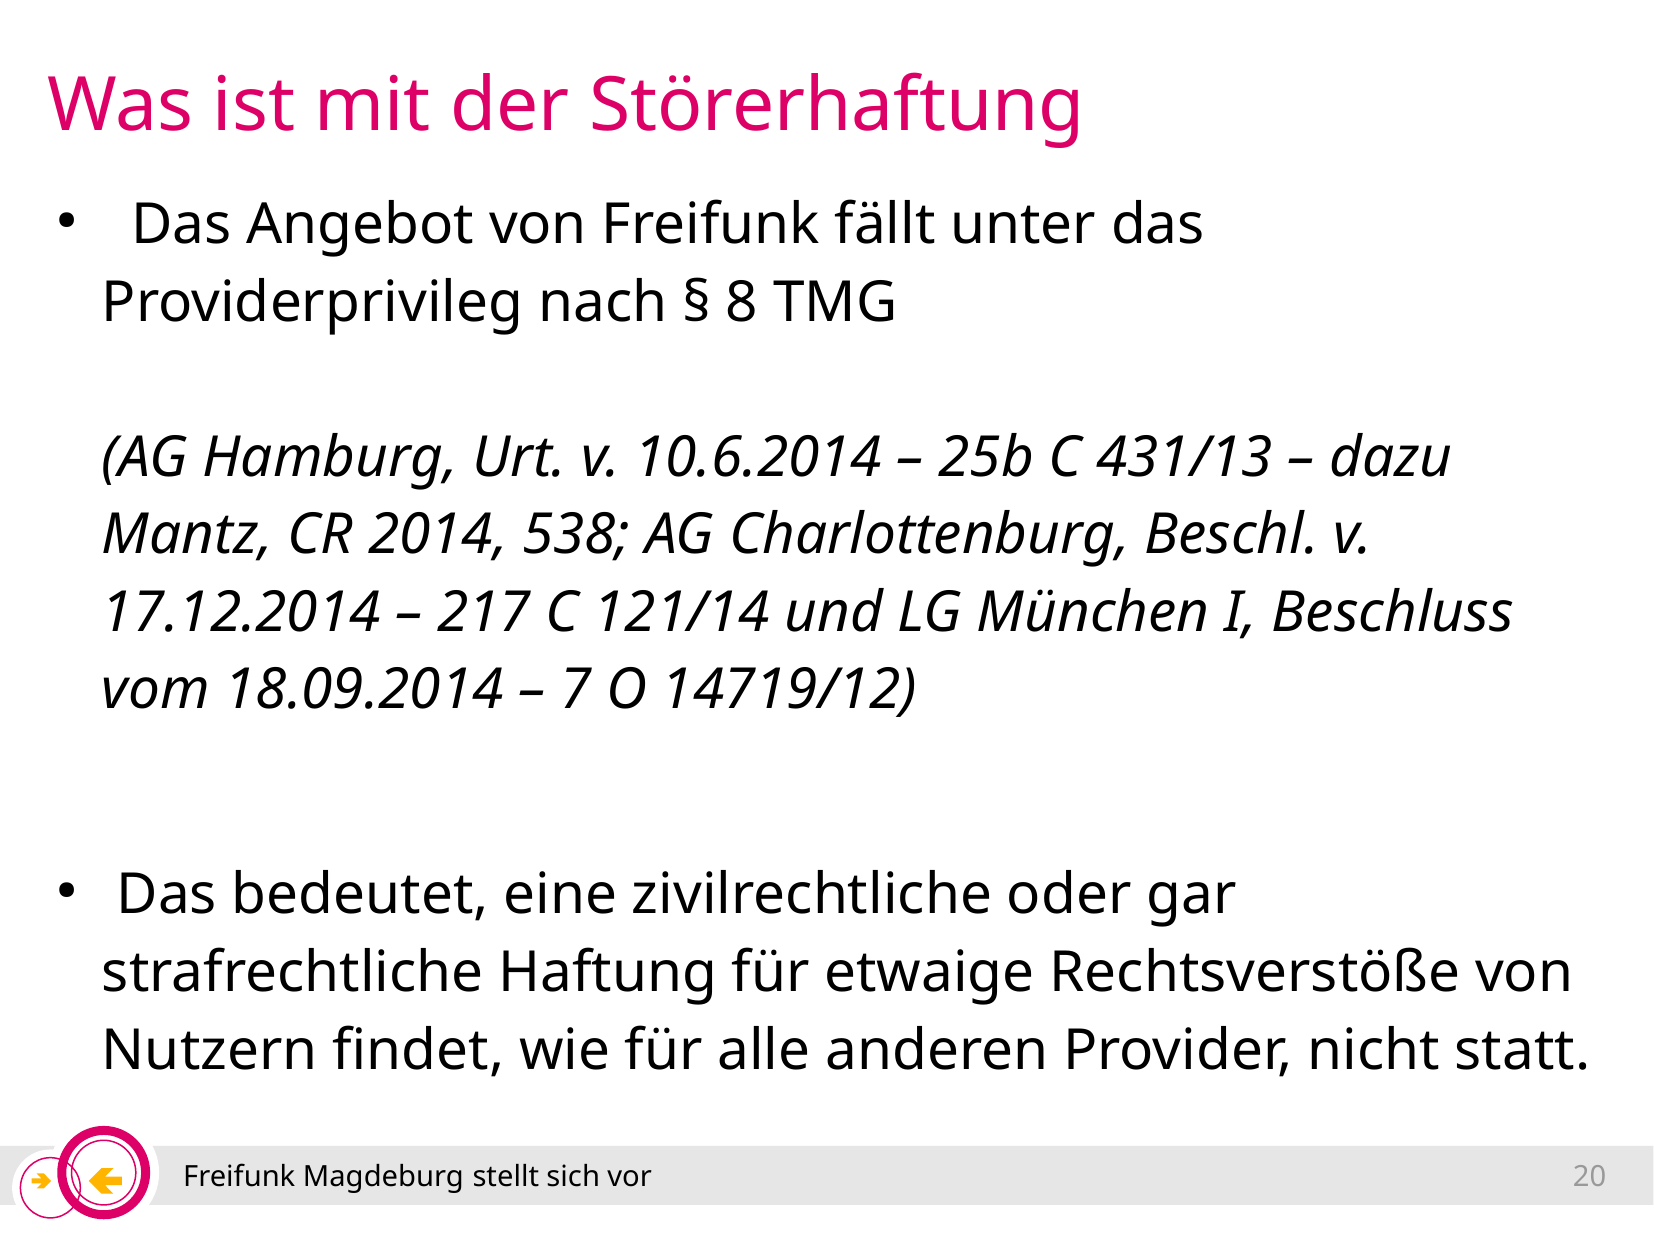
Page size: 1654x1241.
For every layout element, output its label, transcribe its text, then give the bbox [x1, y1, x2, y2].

list Das Angebot von Freifunk fällt unter das Providerprivileg nach § 8 TMG (AG Hamburg, Urt. v. 10.6.2014 – 25b C 431/13 – dazu Mantz, CR 2014, 538; AG Charlottenburg, Beschl. v. 17.12.2014 – 217 C 121/14 und LG München I, Beschluss vom 18.09.2014 – 7 O 14719/12) Das bedeutet, eine zivilrechtliche oder gar strafrechtliche Haftung für etwaige Rechtsverstöße von Nutzern findet, wie für alle anderen Provider, nicht statt. [41, 182, 1601, 1116]
title Was ist mit der Störerhaftung [47, 45, 1607, 158]
